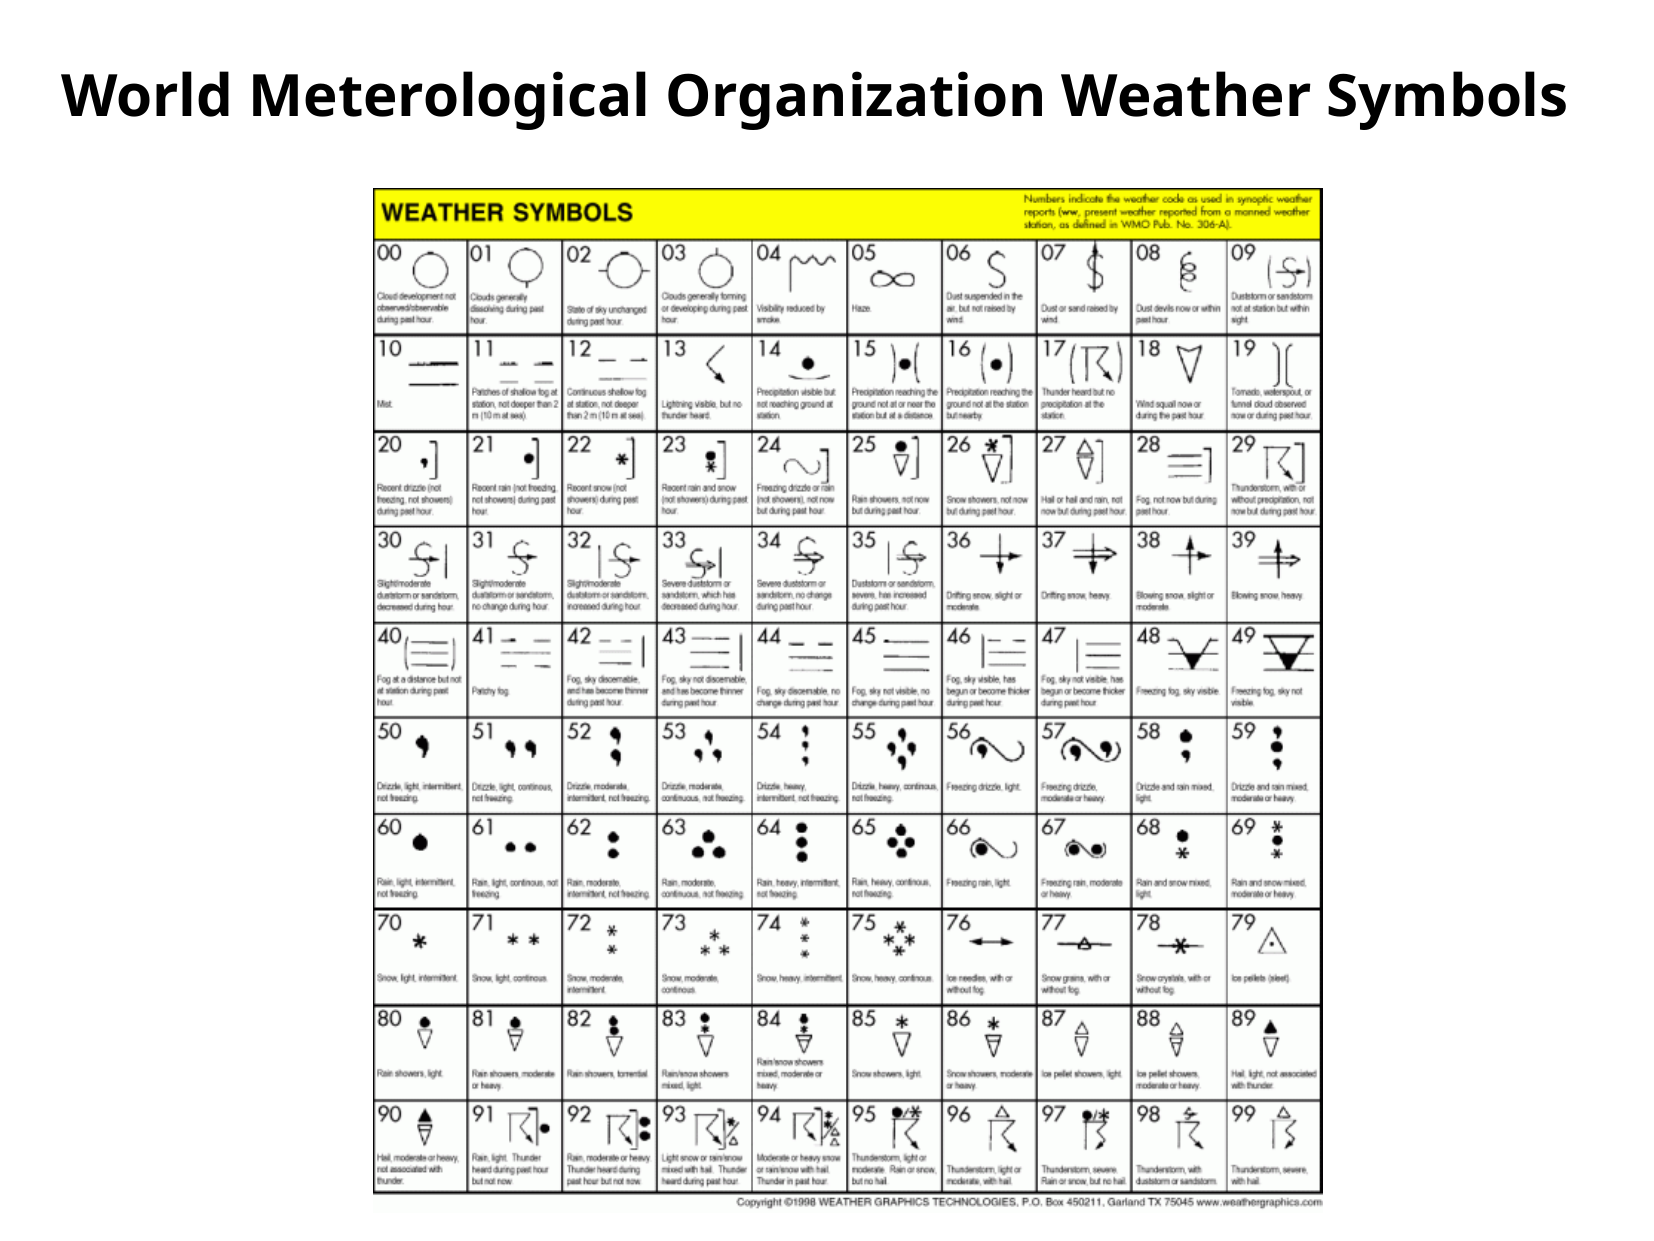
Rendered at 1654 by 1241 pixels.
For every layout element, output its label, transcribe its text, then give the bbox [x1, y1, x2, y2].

text_box World Meterological Organization Weather Symbols [23, 47, 1607, 133]
picture [373, 188, 1323, 1213]
